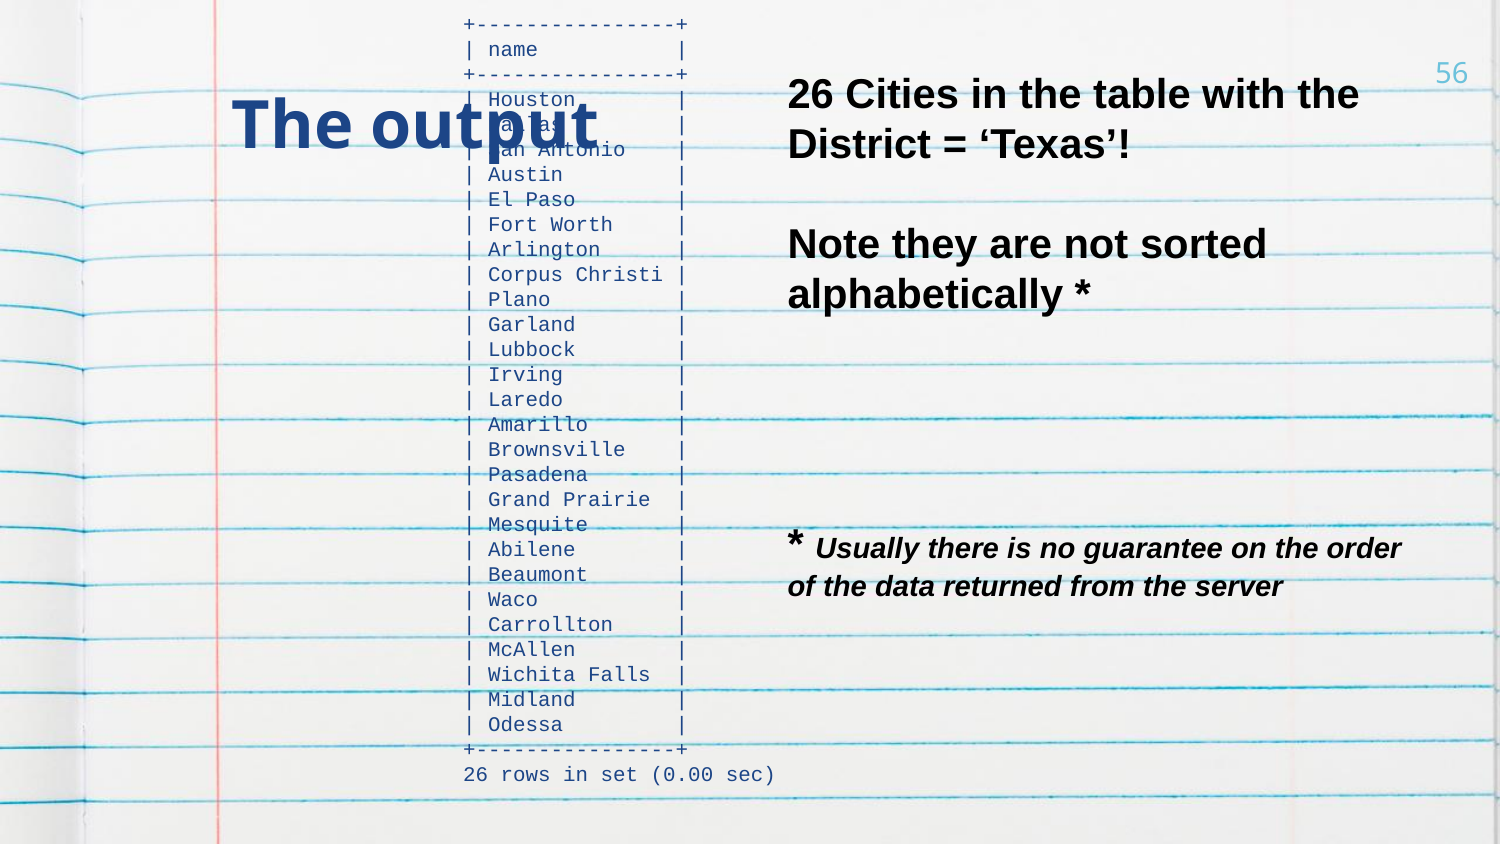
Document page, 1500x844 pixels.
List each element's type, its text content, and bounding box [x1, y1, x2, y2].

picture [0, 0, 1500, 844]
text_box 26 Cities in the table with the District = ‘Texas’! Note they are not sorted alphabetically * * Usually there is no guarantee on the order of the data returned from the server [772, 59, 1425, 615]
title The output [231, 21, 463, 162]
slide_number <number> [1378, 41, 1469, 107]
list +----------------+ | name | +----------------+ | Houston | | Dallas | | San Antonio | | Austin | | El Paso | | Fort Worth | | Arlington | | Corpus Christi | | Plano | | Garland | | Lubbock | | Irving | | Laredo | | Amarillo | | Brownsville | | Pasadena | | Grand Prairie | | Mesquite | | Abilene | | Beaumont | | Waco | | Carrollton | | McAllen | | Wichita Falls | | Midland | | Odessa | +----------------+ 26 rows in set (0.00 sec) [463, 10, 1425, 748]
